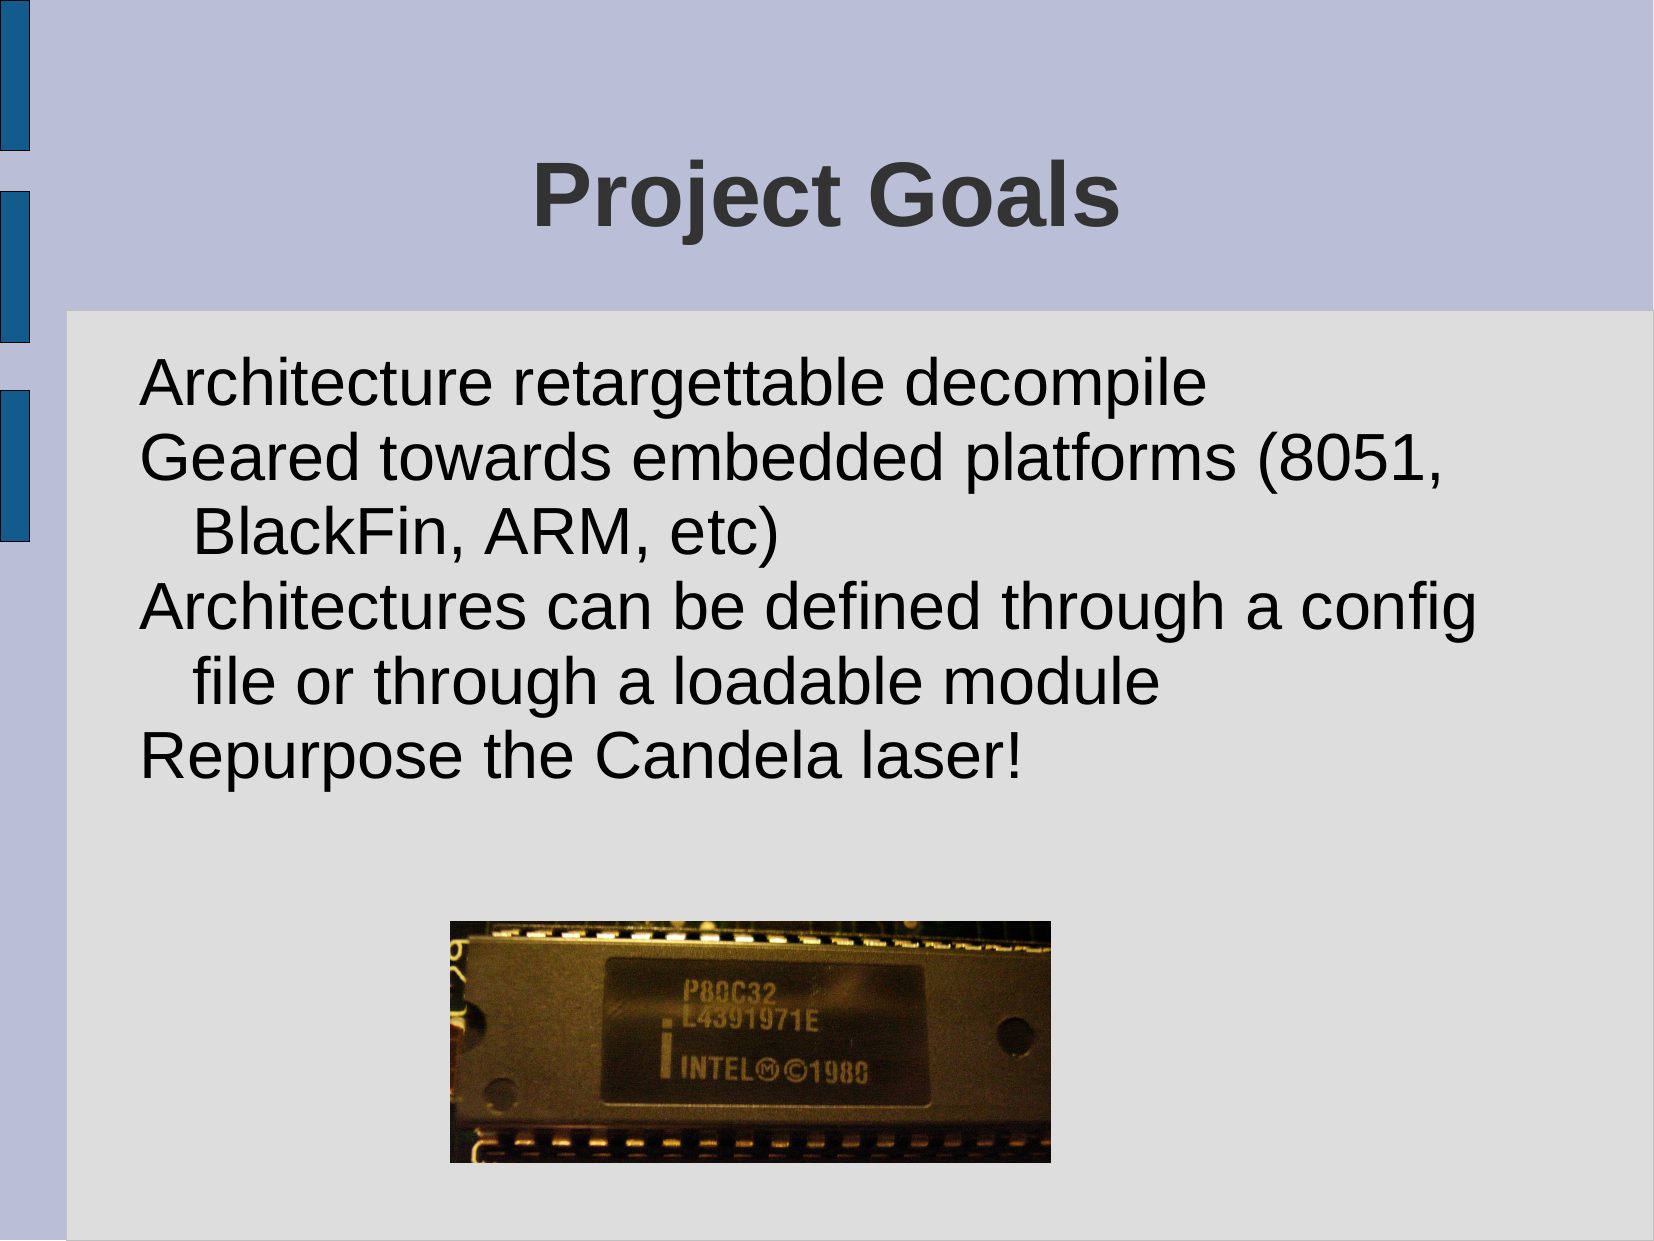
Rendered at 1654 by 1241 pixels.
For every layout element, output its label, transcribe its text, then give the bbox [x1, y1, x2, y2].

list Architecture retargettable decompile Geared towards embedded platforms (8051, BlackFin, ARM, etc) Architectures can be defined through a config file or through a loadable module Repurpose the Candela laser! [121, 344, 1534, 1112]
title Project Goals [121, 91, 1534, 299]
picture [450, 921, 1051, 1163]
